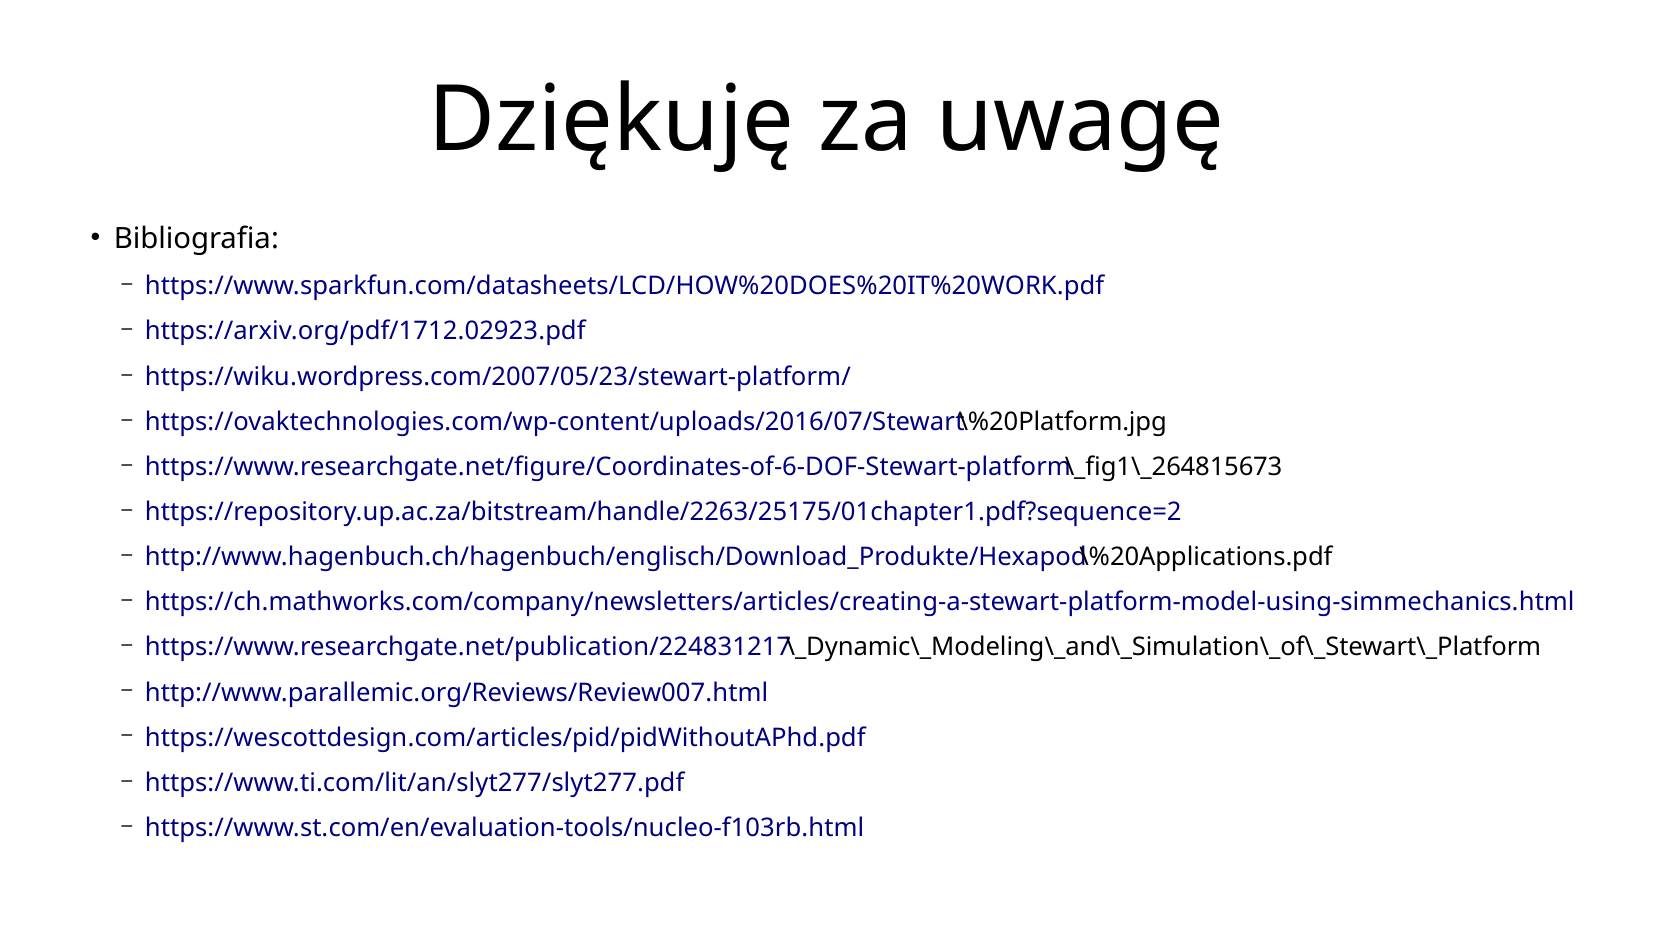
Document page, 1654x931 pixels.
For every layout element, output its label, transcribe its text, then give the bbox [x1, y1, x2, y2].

title Dziękuję za uwagę [82, 37, 1571, 193]
list Bibliografia: https://www.sparkfun.com/datasheets/LCD/HOW%20DOES%20IT%20WORK.pdf https://arxiv.org/pdf/1712.02923.pdf https://wiku.wordpress.com/2007/05/23/stewart-platform/ https://ovaktechnologies.com/wp-content/uploads/2016/07/Stewart\%20Platform.jpg https://www.researchgate.net/figure/Coordinates-of-6-DOF-Stewart-platform\_fig1\_264815673 https://repository.up.ac.za/bitstream/handle/2263/25175/01chapter1.pdf?sequence=2 http://www.hagenbuch.ch/hagenbuch/englisch/Download_Produkte/Hexapod\%20Applications.pdf https://ch.mathworks.com/company/newsletters/articles/creating-a-stewart-platform-model-using-simmechanics.html https://www.researchgate.net/publication/224831217\_Dynamic\_Modeling\_and\_Simulation\_of\_Stewart\_Platform http://www.parallemic.org/Reviews/Review007.html https://wescottdesign.com/articles/pid/pidWithoutAPhd.pdf https://www.ti.com/lit/an/slyt277/slyt277.pdf https://www.st.com/en/evaluation-tools/nucleo-f103rb.html [82, 217, 1571, 875]
